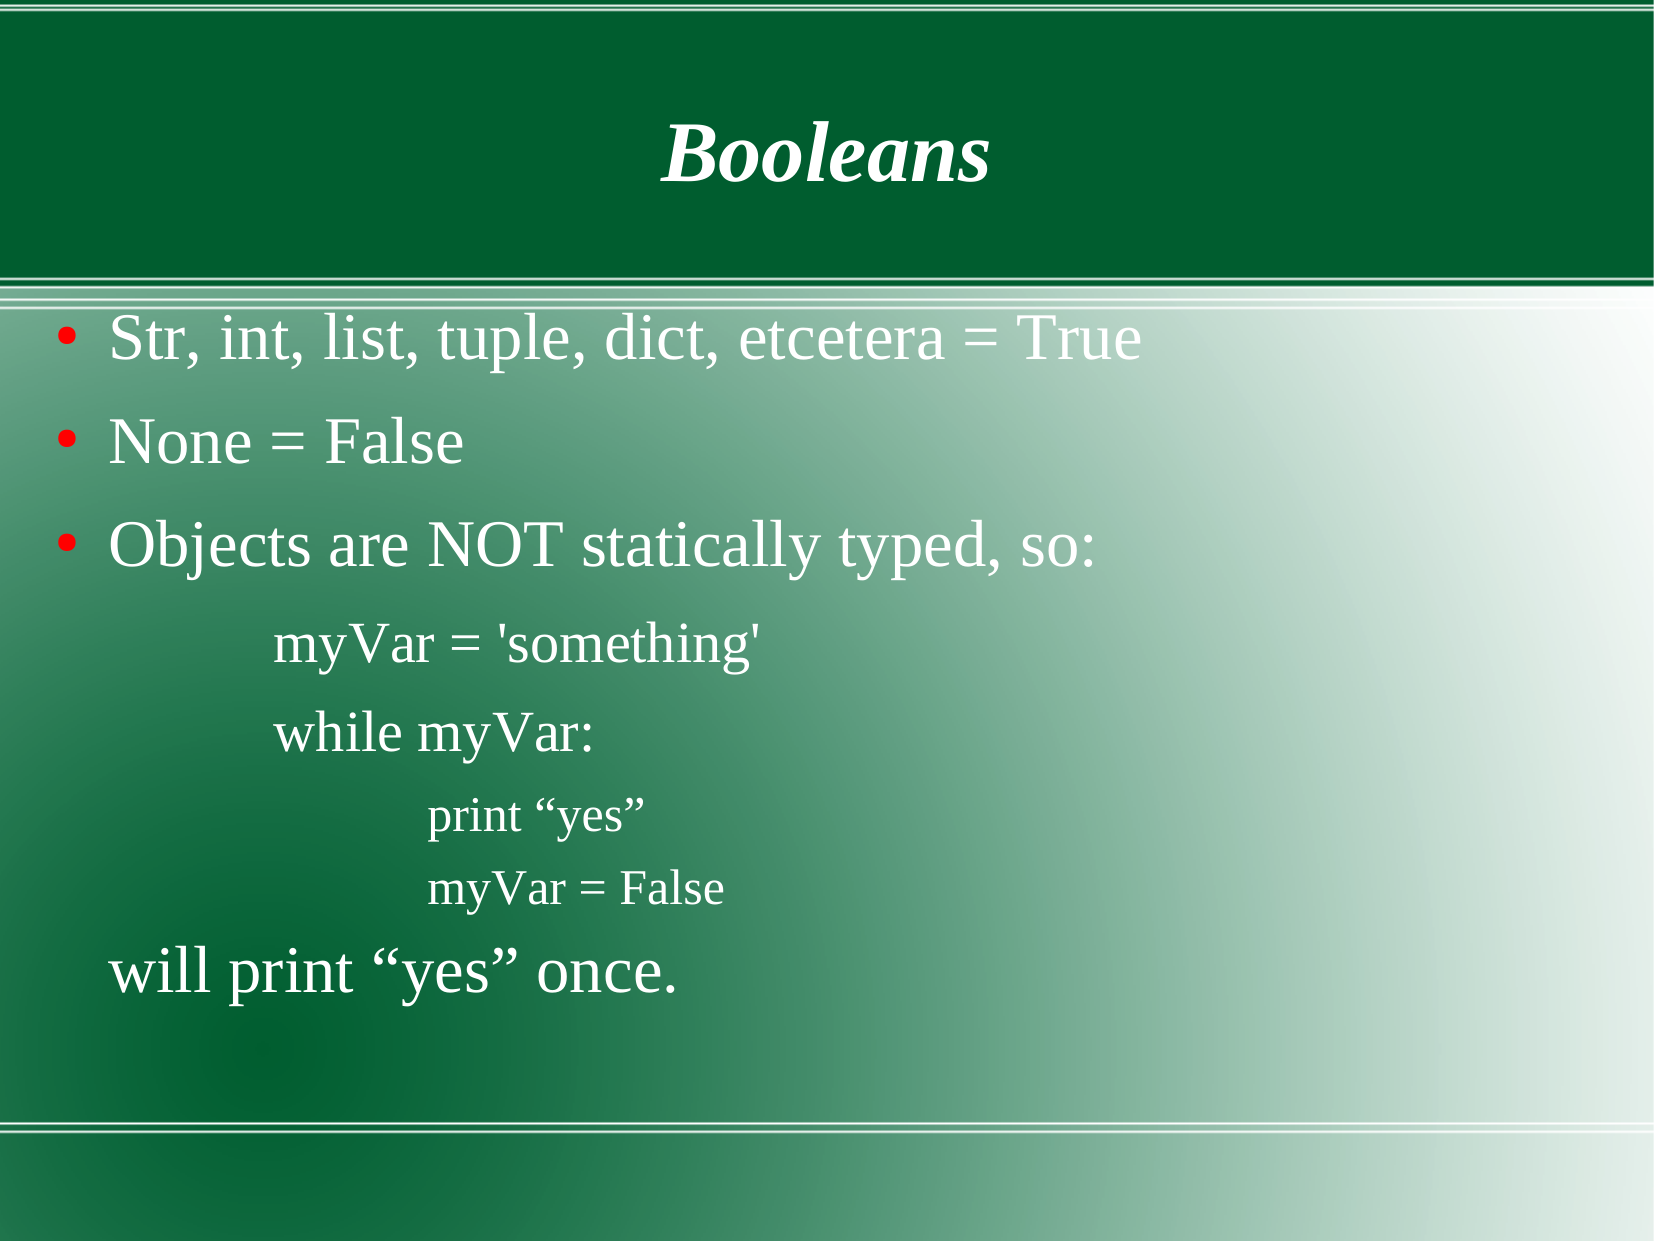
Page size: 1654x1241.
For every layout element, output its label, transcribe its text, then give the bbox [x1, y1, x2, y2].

title Booleans [82, 49, 1571, 257]
picture [0, 0, 1654, 1241]
list Str, int, list, tuple, dict, etcetera = True None = False Objects are NOT statically typed, so: myVar = 'something' while myVar: print “yes” myVar = False will print “yes” once. [37, 300, 1526, 1119]
